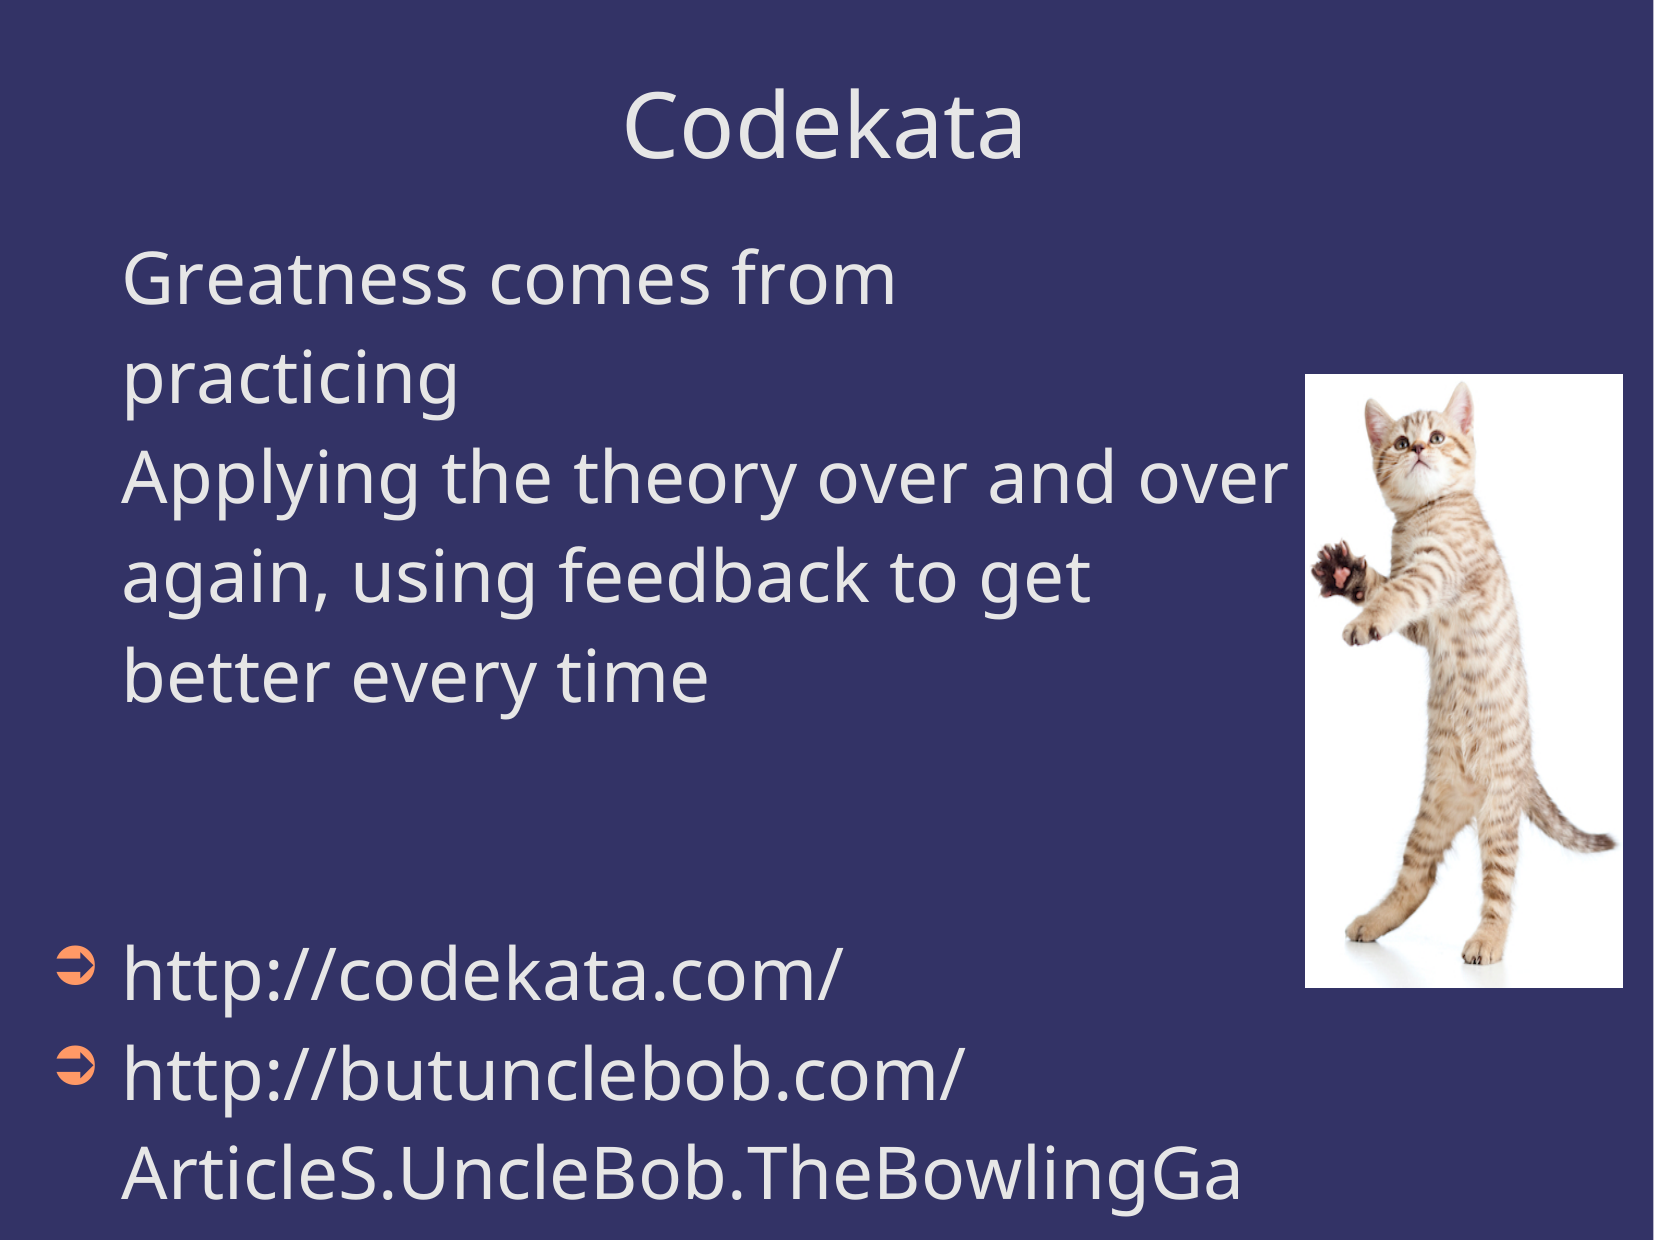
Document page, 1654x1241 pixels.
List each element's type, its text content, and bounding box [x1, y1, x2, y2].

picture [1305, 374, 1623, 988]
title Codekata [45, 19, 1606, 227]
list Greatness comes from practicing Applying the theory over and over again, using feedback to get better every time http://codekata.com/ http://butunclebob.com/ArticleS.UncleBob.TheBowlingGameKata [38, 226, 1306, 1137]
